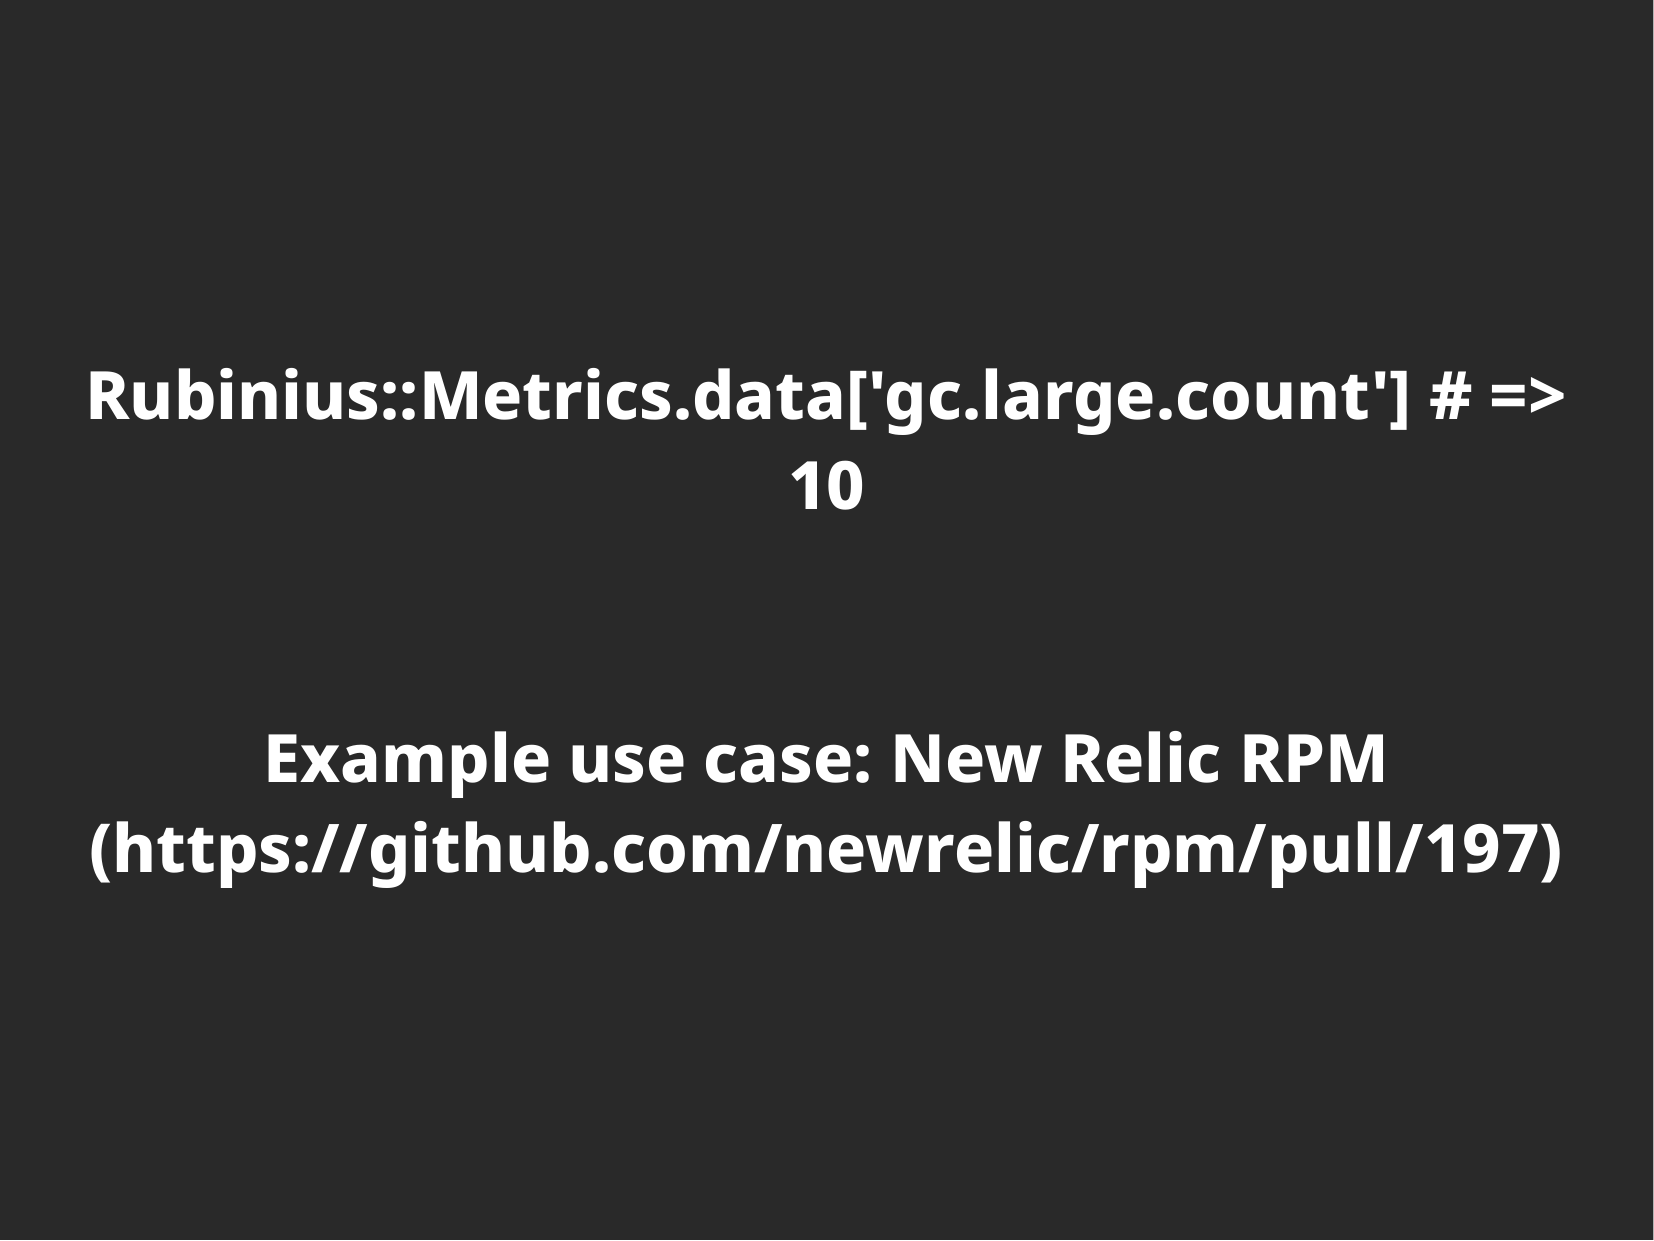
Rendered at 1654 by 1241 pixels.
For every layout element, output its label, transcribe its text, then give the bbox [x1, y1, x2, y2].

subtitle Rubinius::Metrics.data['gc.large.count'] # => 10 Example use case: New Relic RPM (https://github.com/newrelic/rpm/pull/197) [82, 374, 1571, 866]
